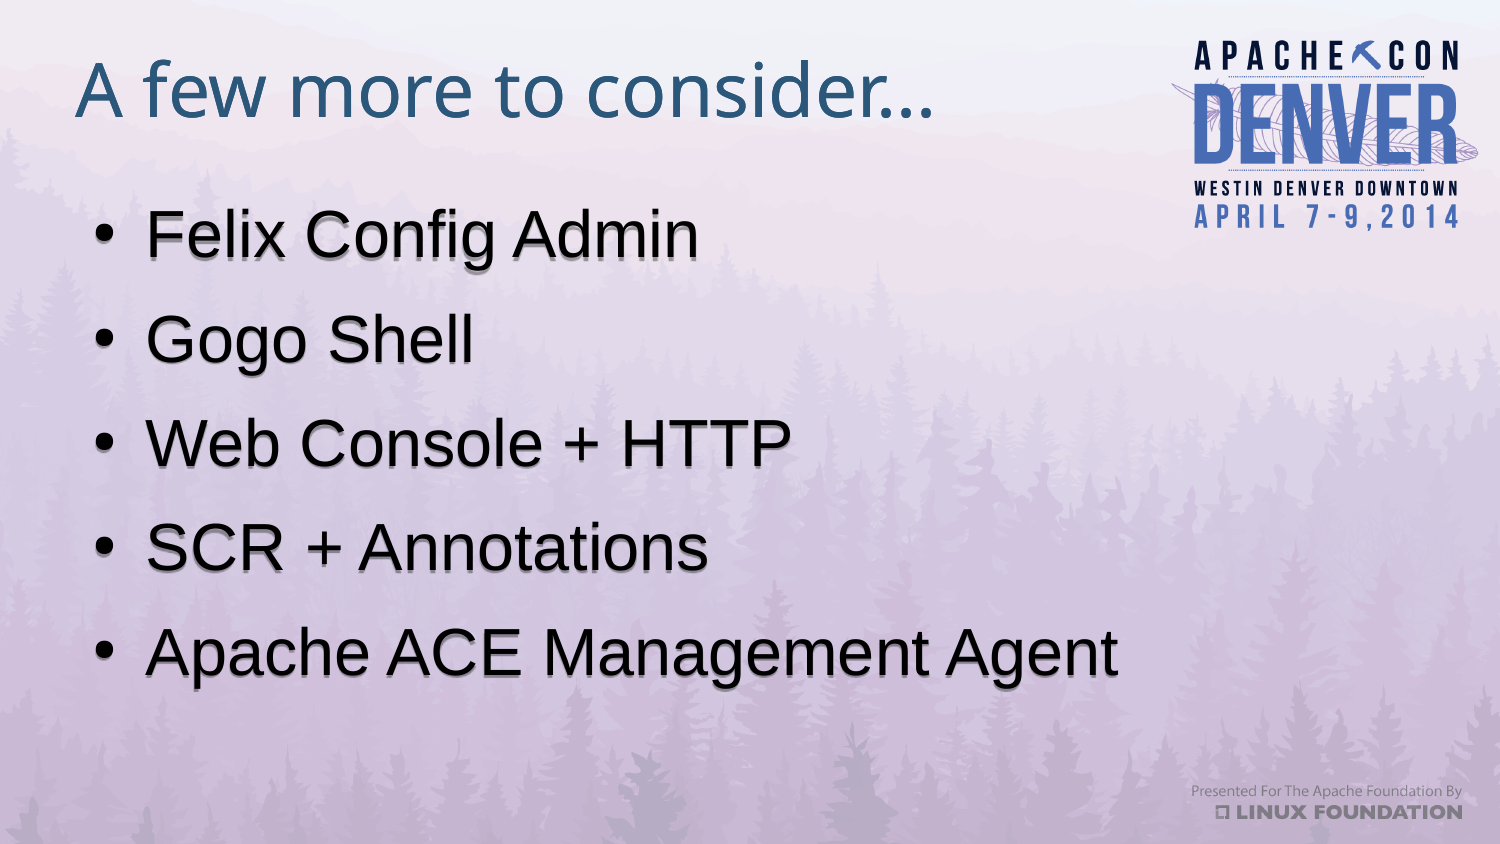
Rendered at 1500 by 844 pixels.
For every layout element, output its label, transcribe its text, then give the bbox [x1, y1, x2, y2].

picture [0, 0, 1500, 844]
list Felix Config Admin Gogo Shell Web Console + HTTP SCR + Annotations Apache ACE Management Agent [75, 197, 1425, 755]
text_box A few more to consider... [60, 35, 1111, 136]
